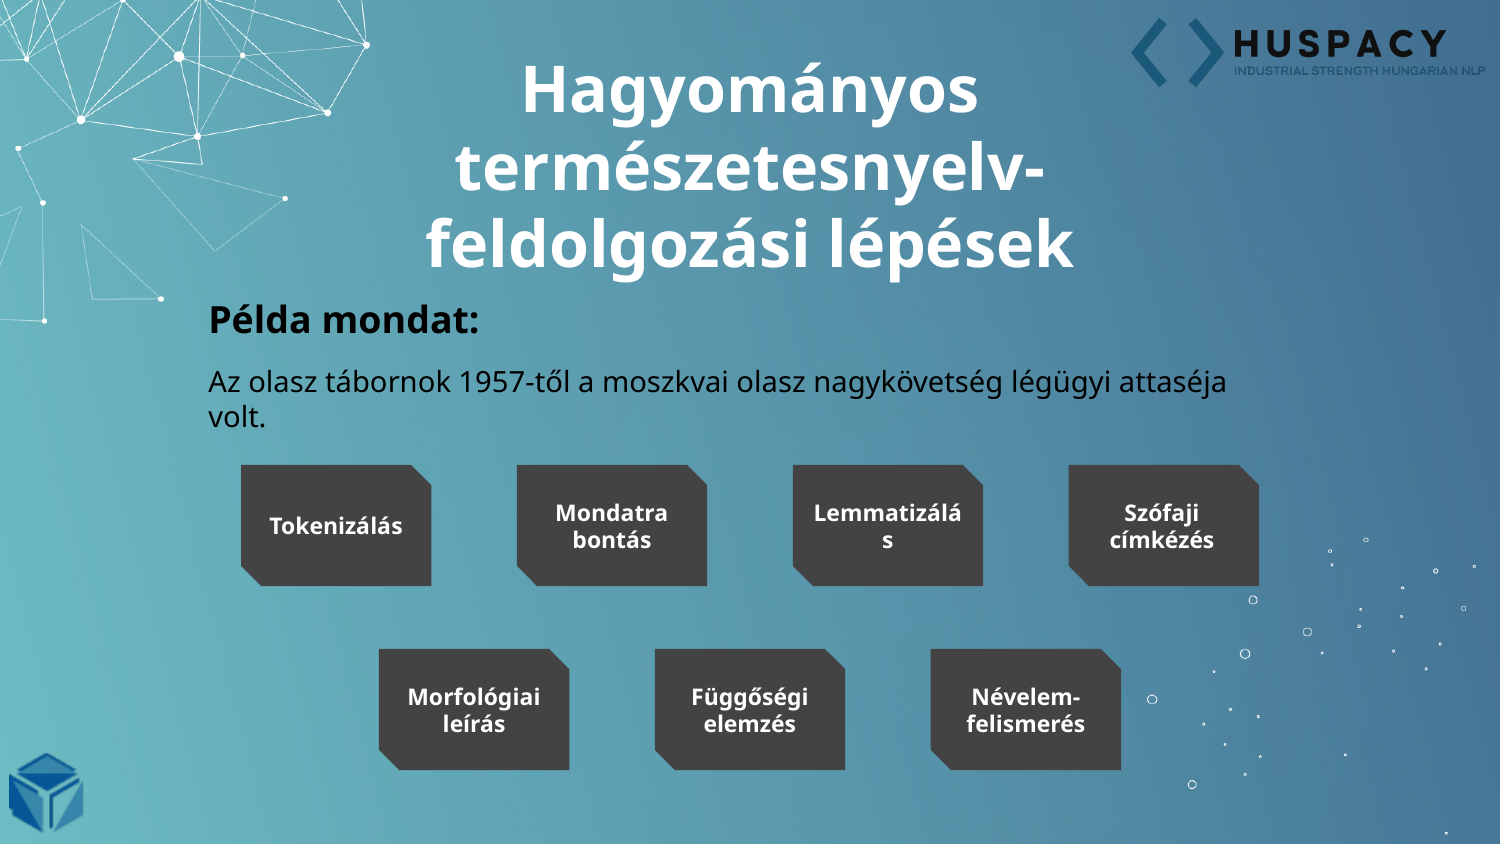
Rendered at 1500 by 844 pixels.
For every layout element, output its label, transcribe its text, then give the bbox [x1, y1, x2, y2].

picture [0, 0, 1500, 844]
text_box Hagyományos természetesnyelv-feldolgozási lépések [250, 33, 1250, 296]
text_box Függőségi elemzés [658, 675, 842, 744]
text_box Névelem- felismerés [934, 673, 1118, 746]
text_box Példa mondat: [193, 280, 794, 356]
text_box [930, 648, 1122, 771]
text_box [378, 648, 570, 771]
text_box Lemmatizálás [796, 500, 980, 551]
text_box [654, 648, 846, 771]
text_box [241, 464, 432, 587]
text_box [792, 464, 984, 587]
text_box Morfológiai leírás [382, 669, 566, 751]
text_box Szófaji címkézés [1070, 486, 1254, 565]
text_box [1068, 464, 1259, 587]
text_box [516, 464, 708, 587]
text_box Az olasz tábornok 1957-től a moszkvai olasz nagykövetség légügyi attaséja volt. [193, 348, 1307, 449]
text_box Tokenizálás [244, 500, 428, 551]
text_box Mondatra bontás [525, 489, 699, 562]
